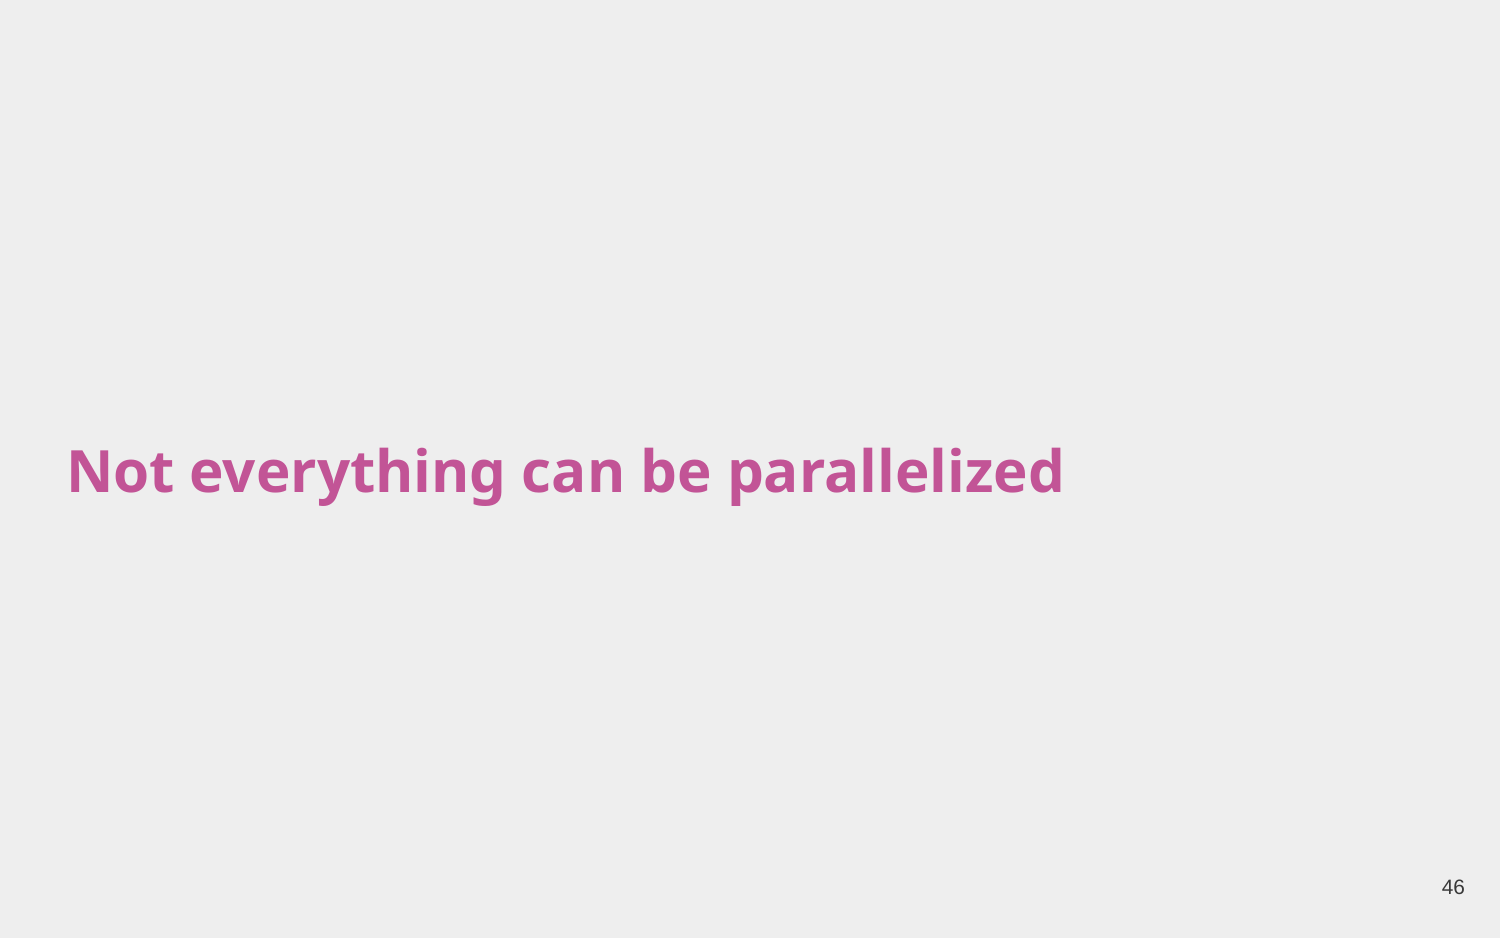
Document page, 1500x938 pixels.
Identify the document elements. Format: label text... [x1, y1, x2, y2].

slide_number <number> [1389, 849, 1480, 922]
title Not everything can be parallelized [51, 392, 1449, 546]
